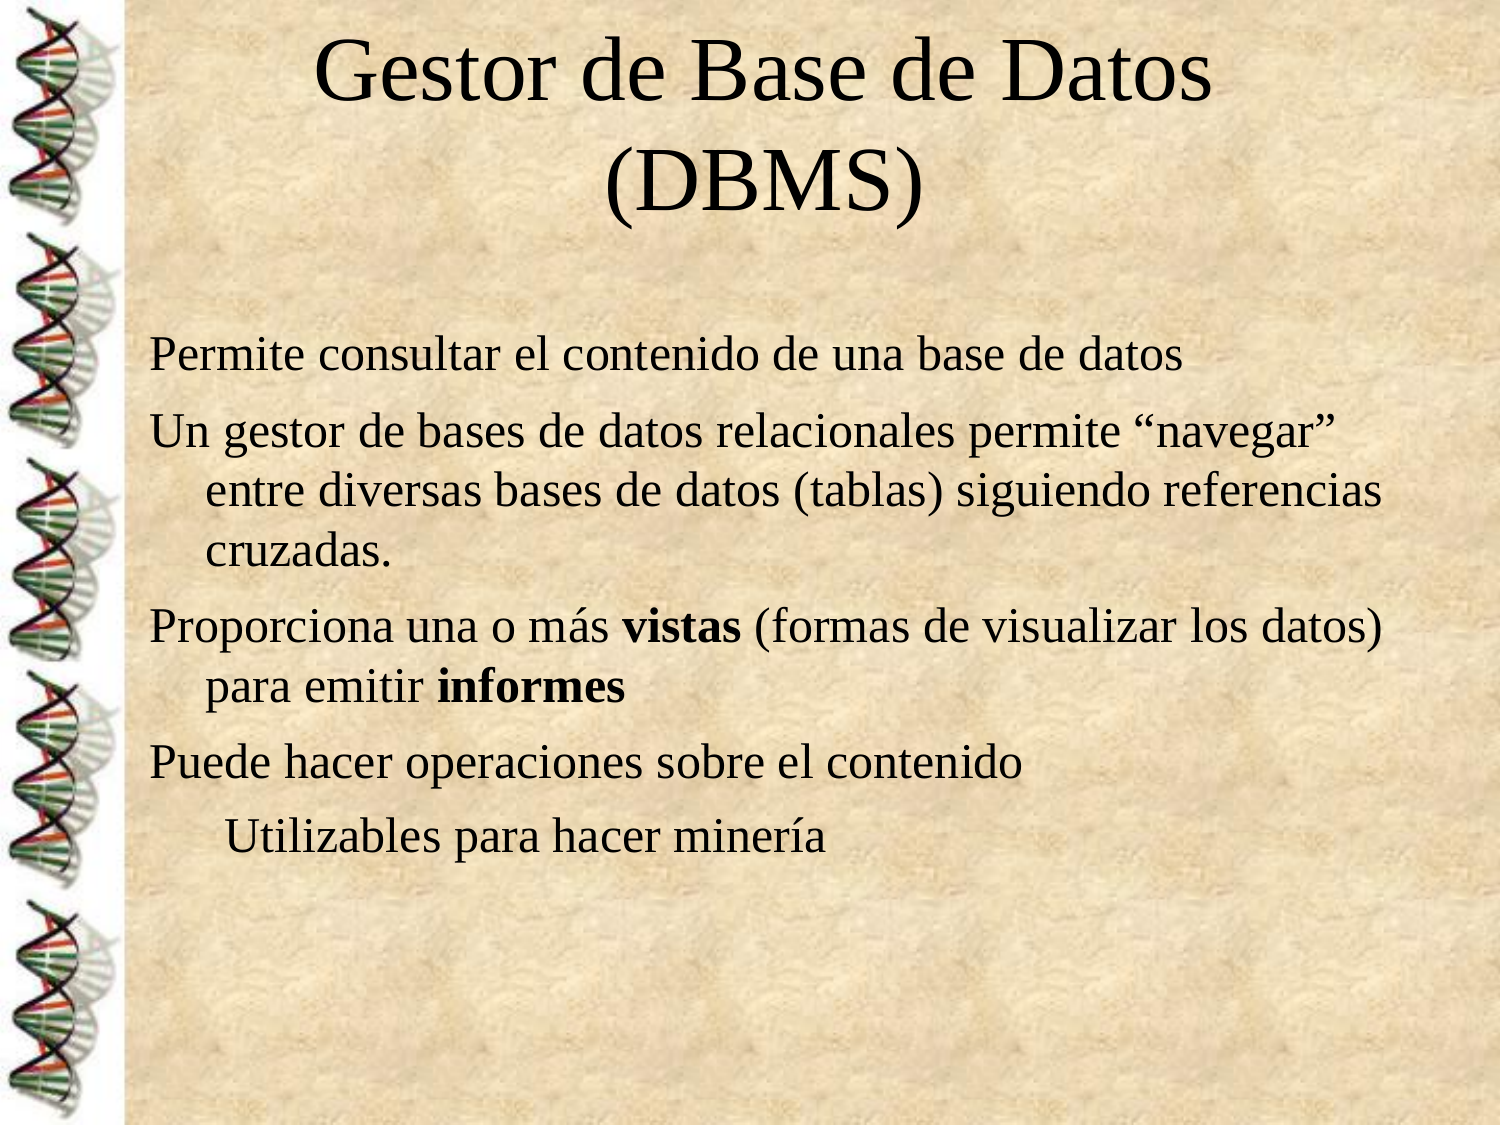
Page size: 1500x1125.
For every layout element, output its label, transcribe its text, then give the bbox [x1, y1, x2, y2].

picture [0, 0, 1500, 1125]
list Permite consultar el contenido de una base de datos Un gestor de bases de datos relacionales permite “navegar” entre diversas bases de datos (tablas) siguiendo referencias cruzadas. Proporciona una o más vistas (formas de visualizar los datos) para emitir informes Puede hacer operaciones sobre el contenido Utilizables para hacer minería [134, 314, 1410, 1125]
title Gestor de Base de Datos (DBMS) [127, 0, 1403, 260]
